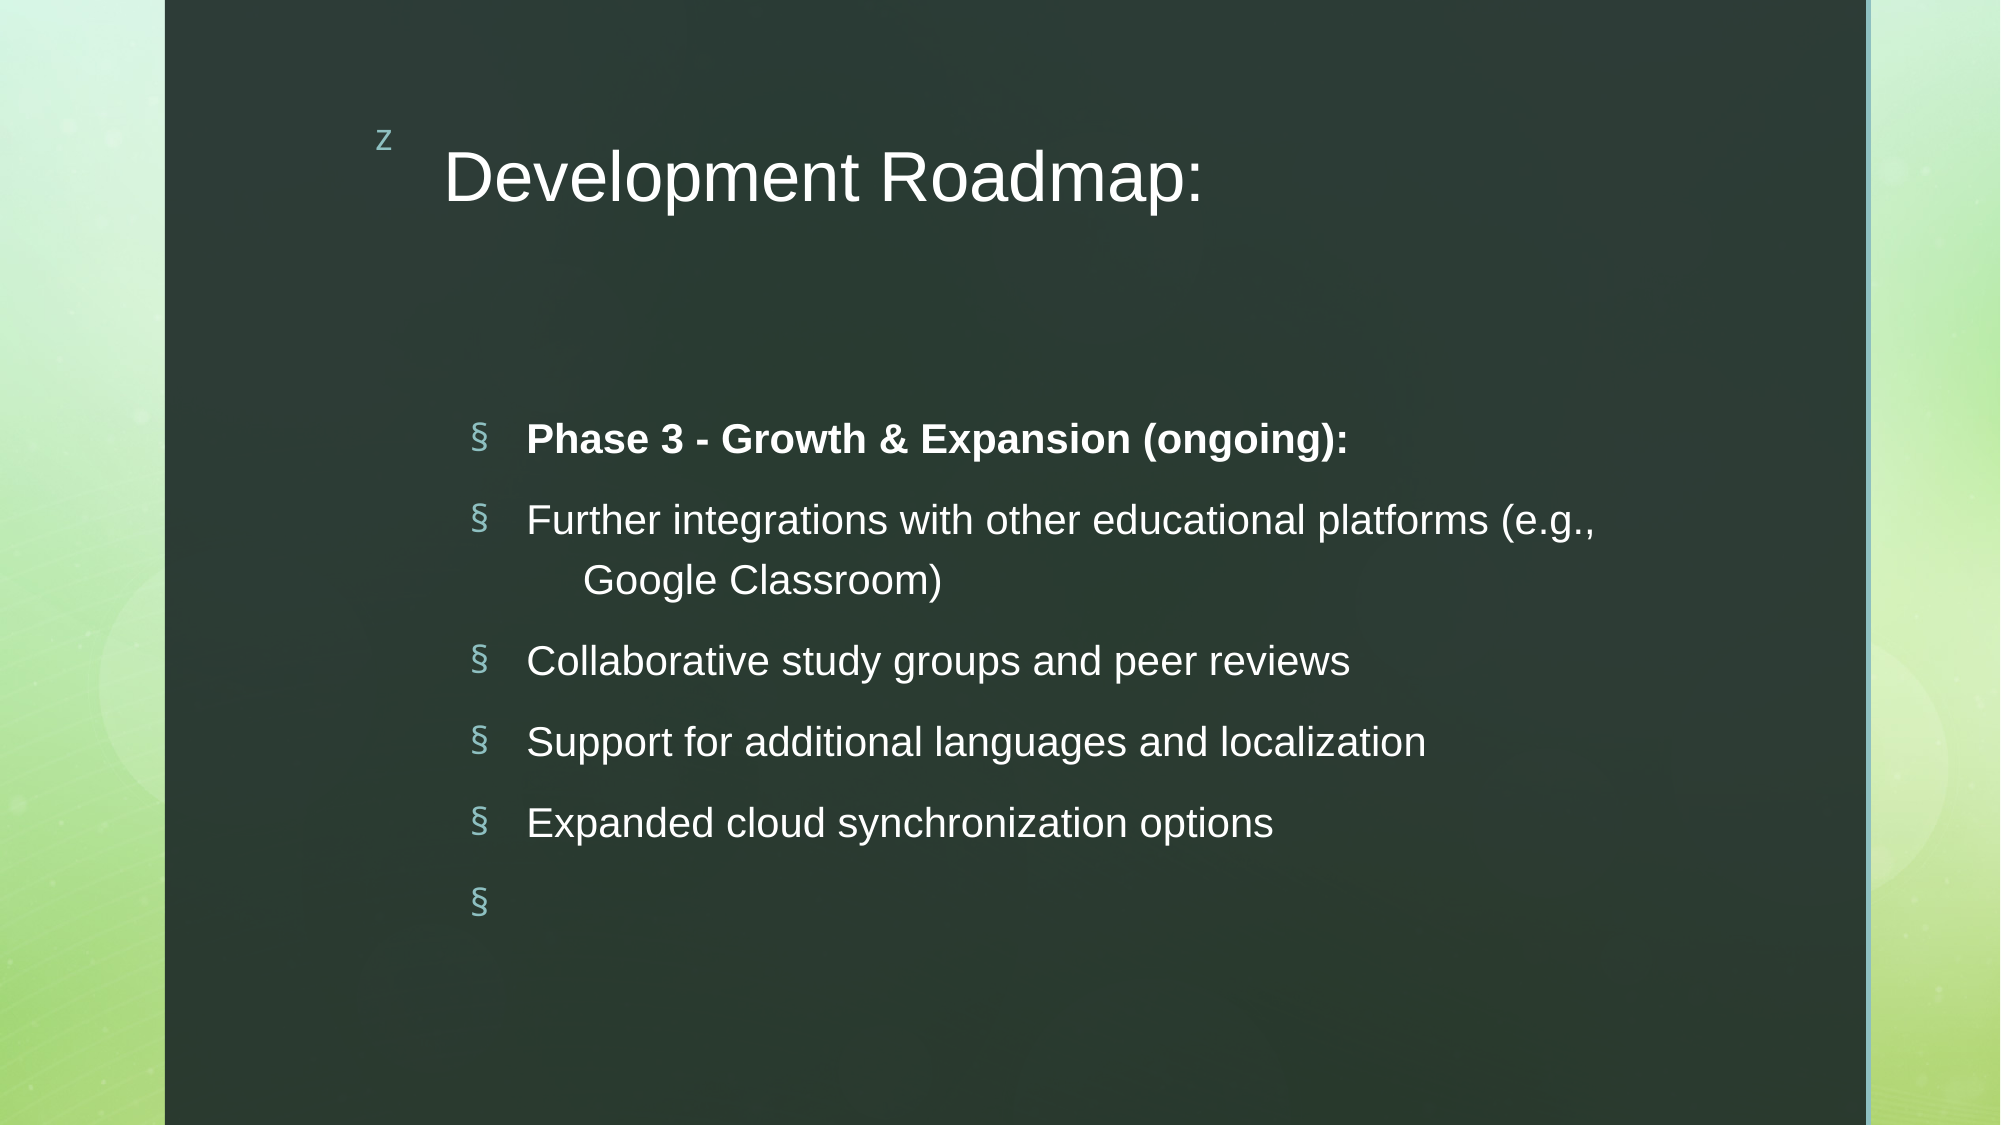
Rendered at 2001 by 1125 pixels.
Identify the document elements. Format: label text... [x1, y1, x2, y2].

title Development Roadmap: [428, 132, 1734, 310]
list Phase 3 - Growth & Expansion (ongoing): Further integrations with other educational platforms (e.g., Google Classroom) Collaborative study groups and peer reviews Support for additional languages and localization Expanded cloud synchronization options [454, 336, 1734, 993]
